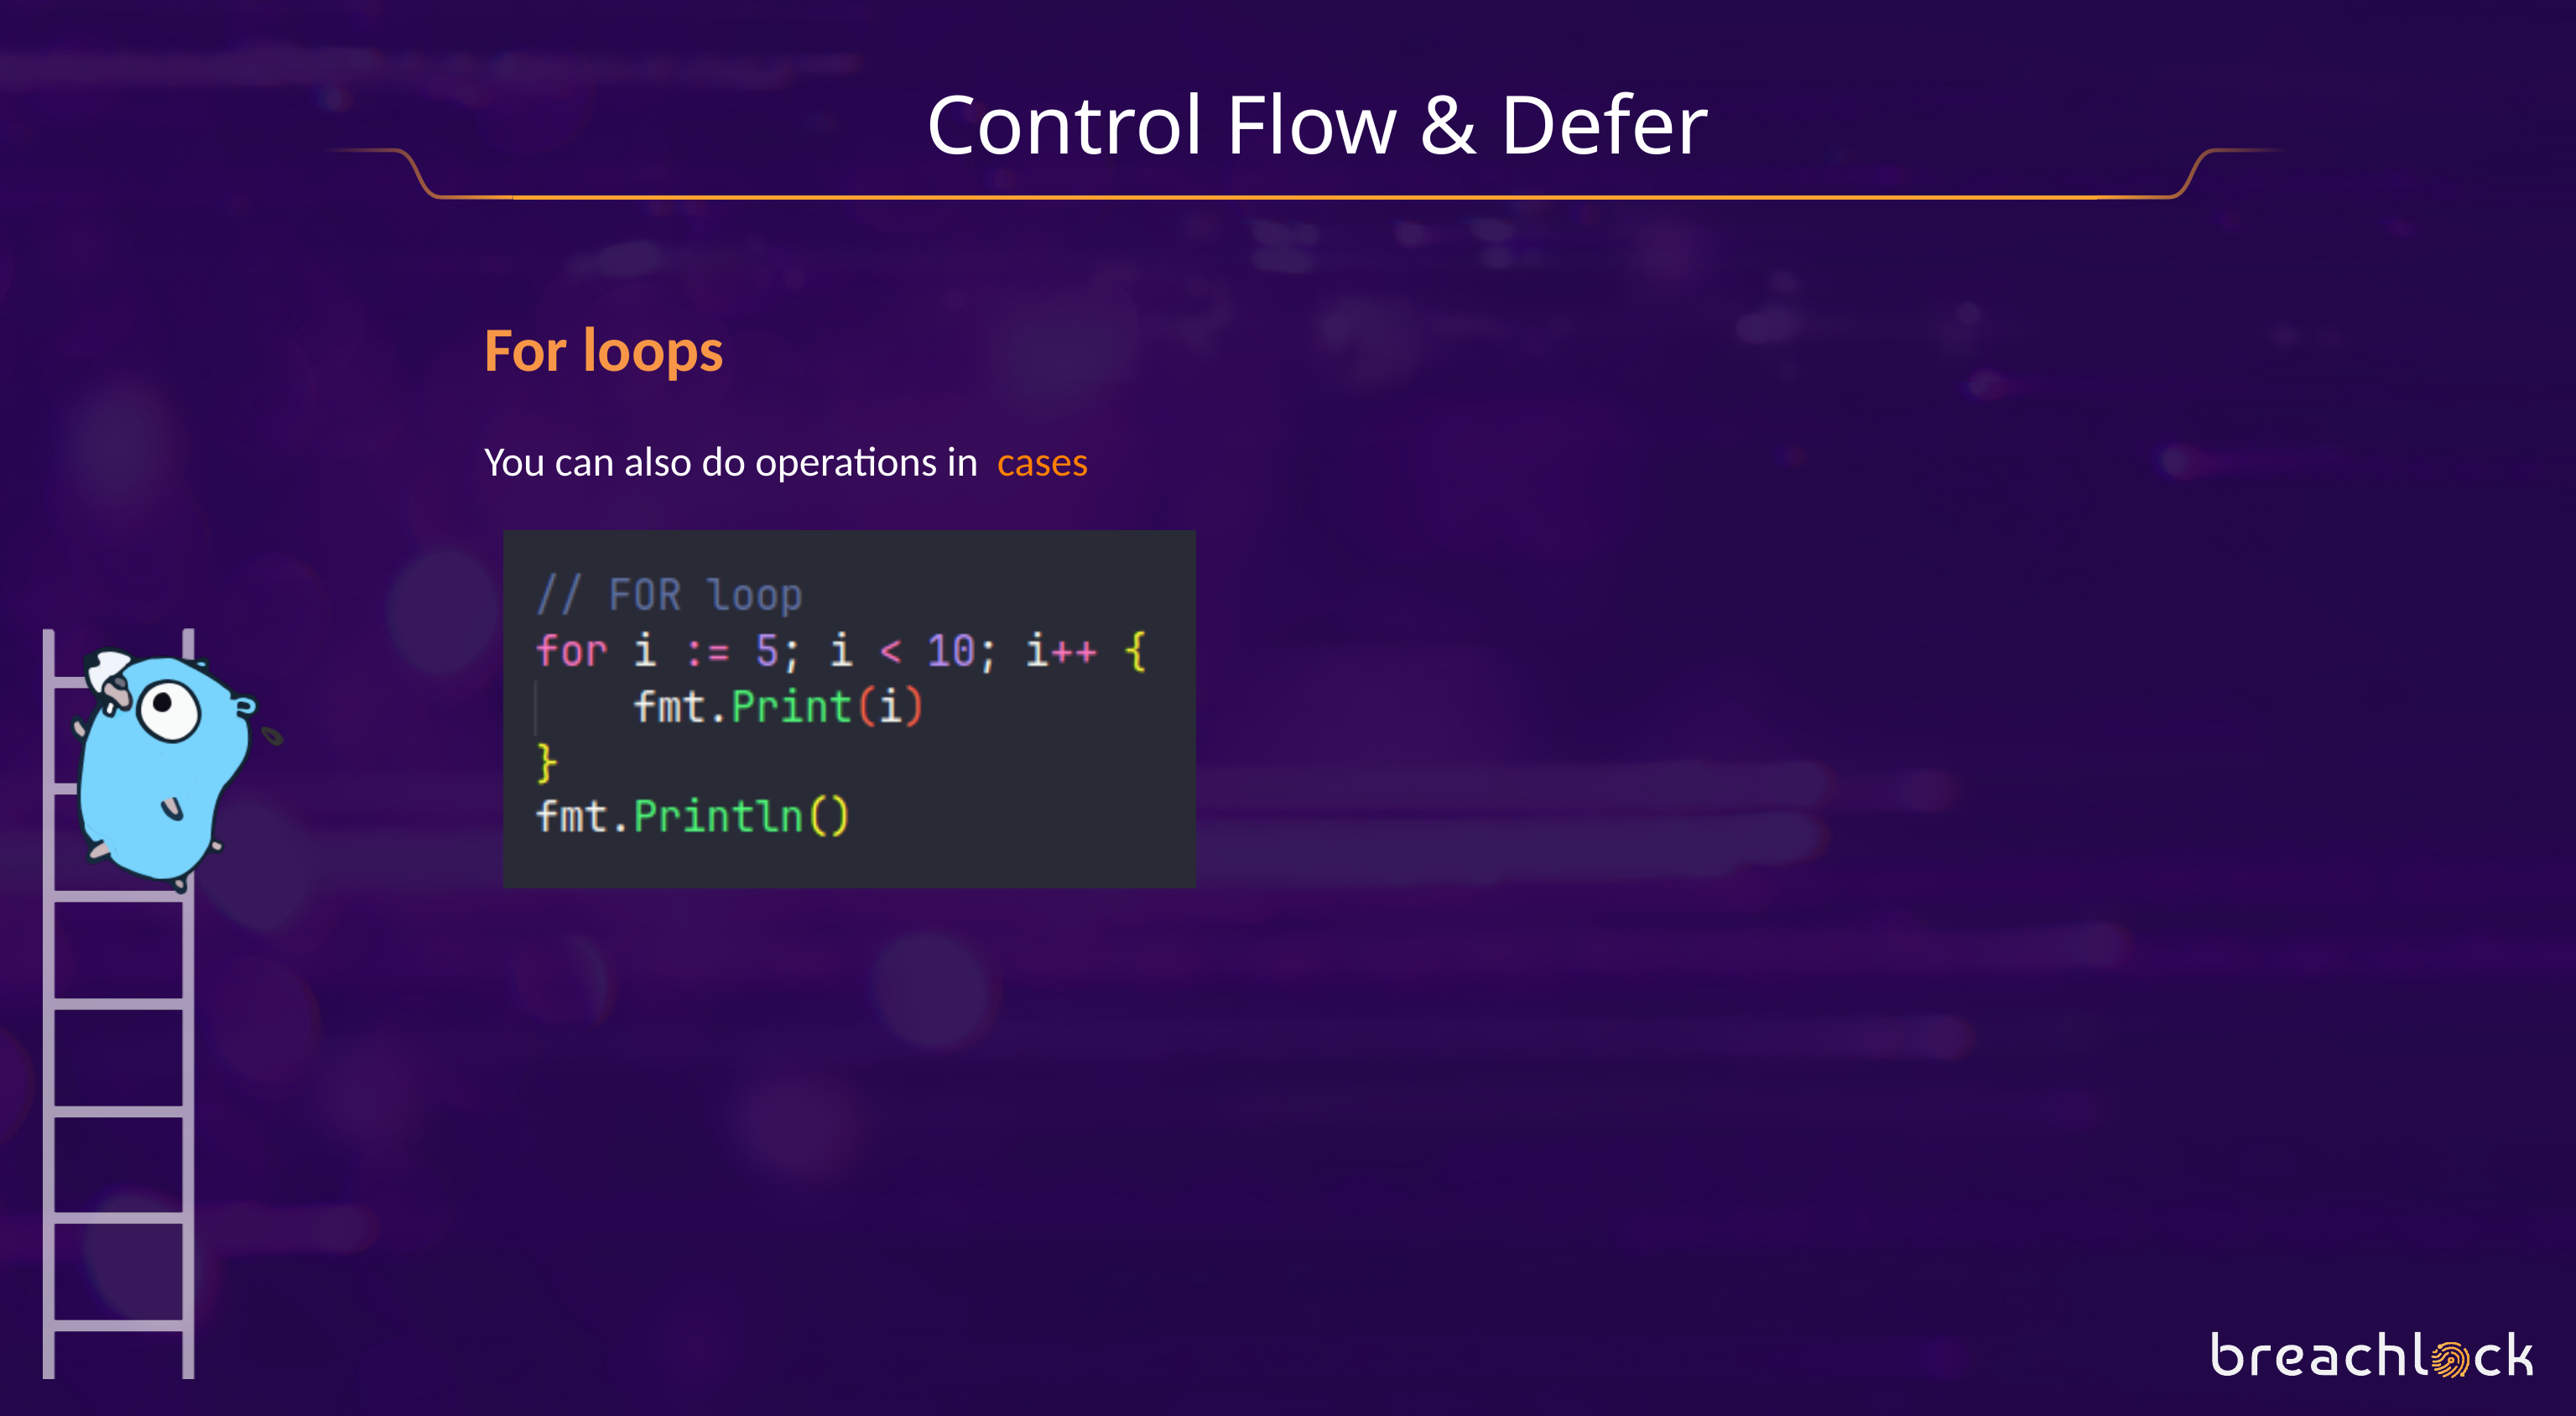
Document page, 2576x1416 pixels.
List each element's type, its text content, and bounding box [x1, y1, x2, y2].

text_box For loops You can also do operations in cases [409, 226, 2360, 882]
picture [0, 0, 2576, 1416]
text_box [239, 68, 2370, 279]
text_box [2211, 1330, 2535, 1379]
text_box Control Flow & Defer [440, 84, 2196, 170]
